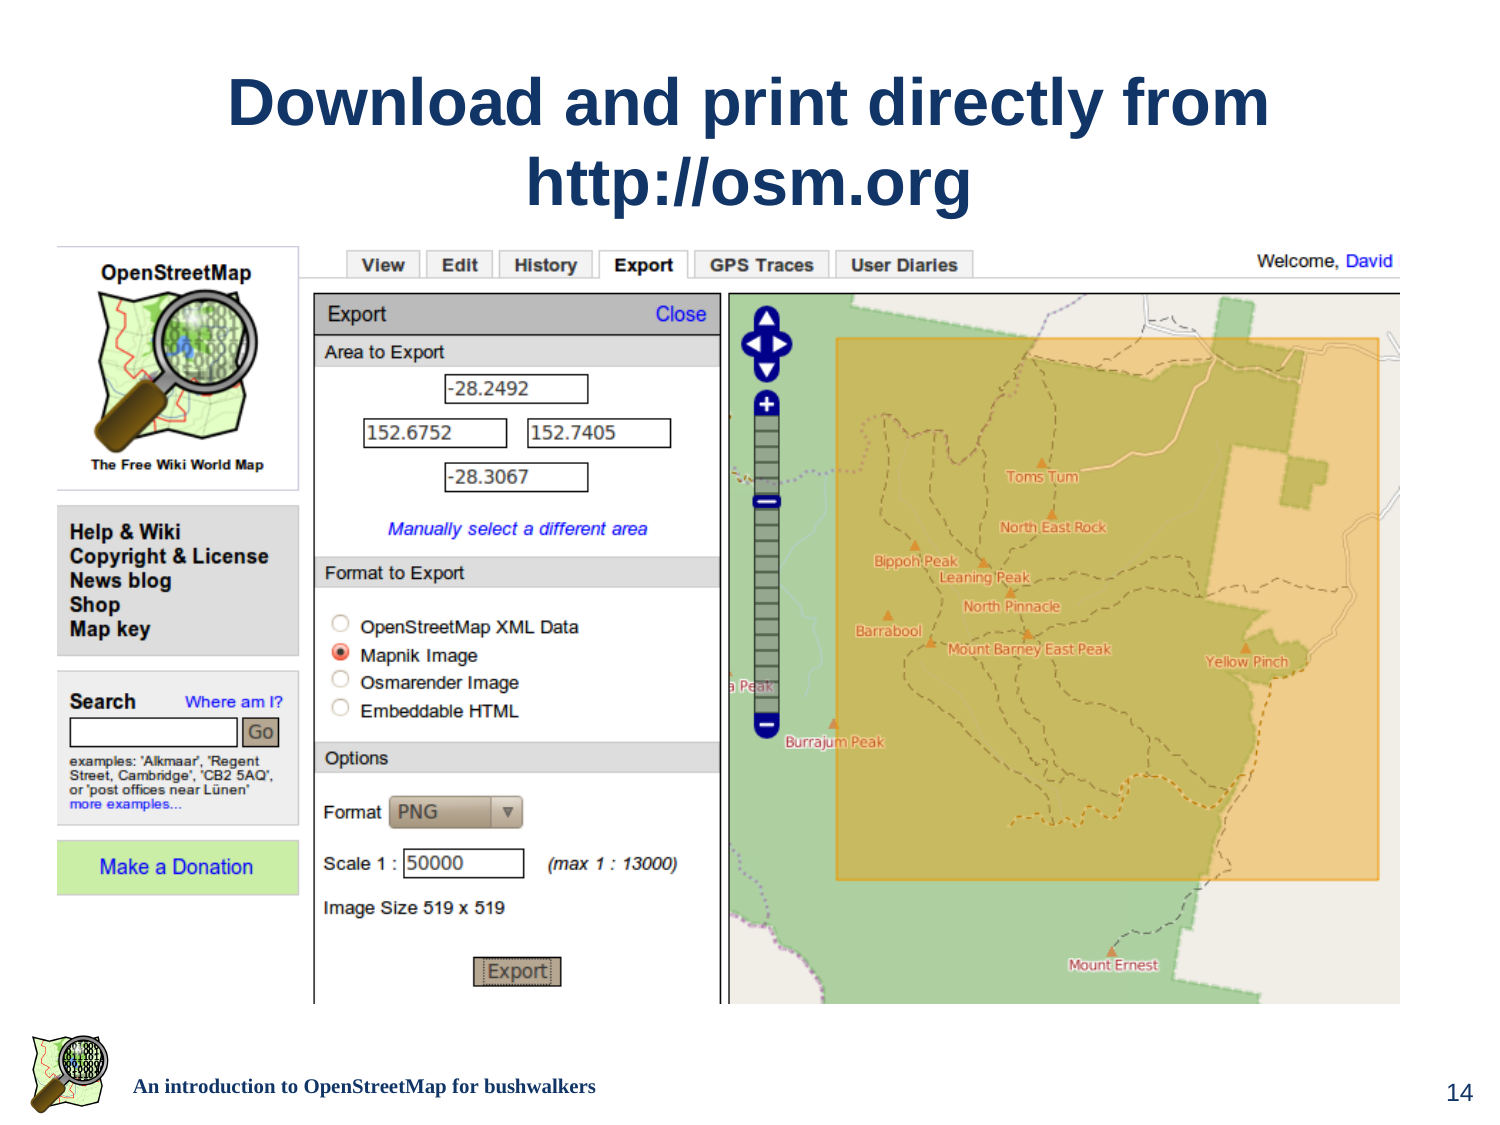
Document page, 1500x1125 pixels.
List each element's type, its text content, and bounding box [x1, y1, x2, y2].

title Download and print directly from http://osm.org [74, 44, 1425, 233]
picture [57, 246, 1400, 1004]
picture [29, 1033, 110, 1114]
